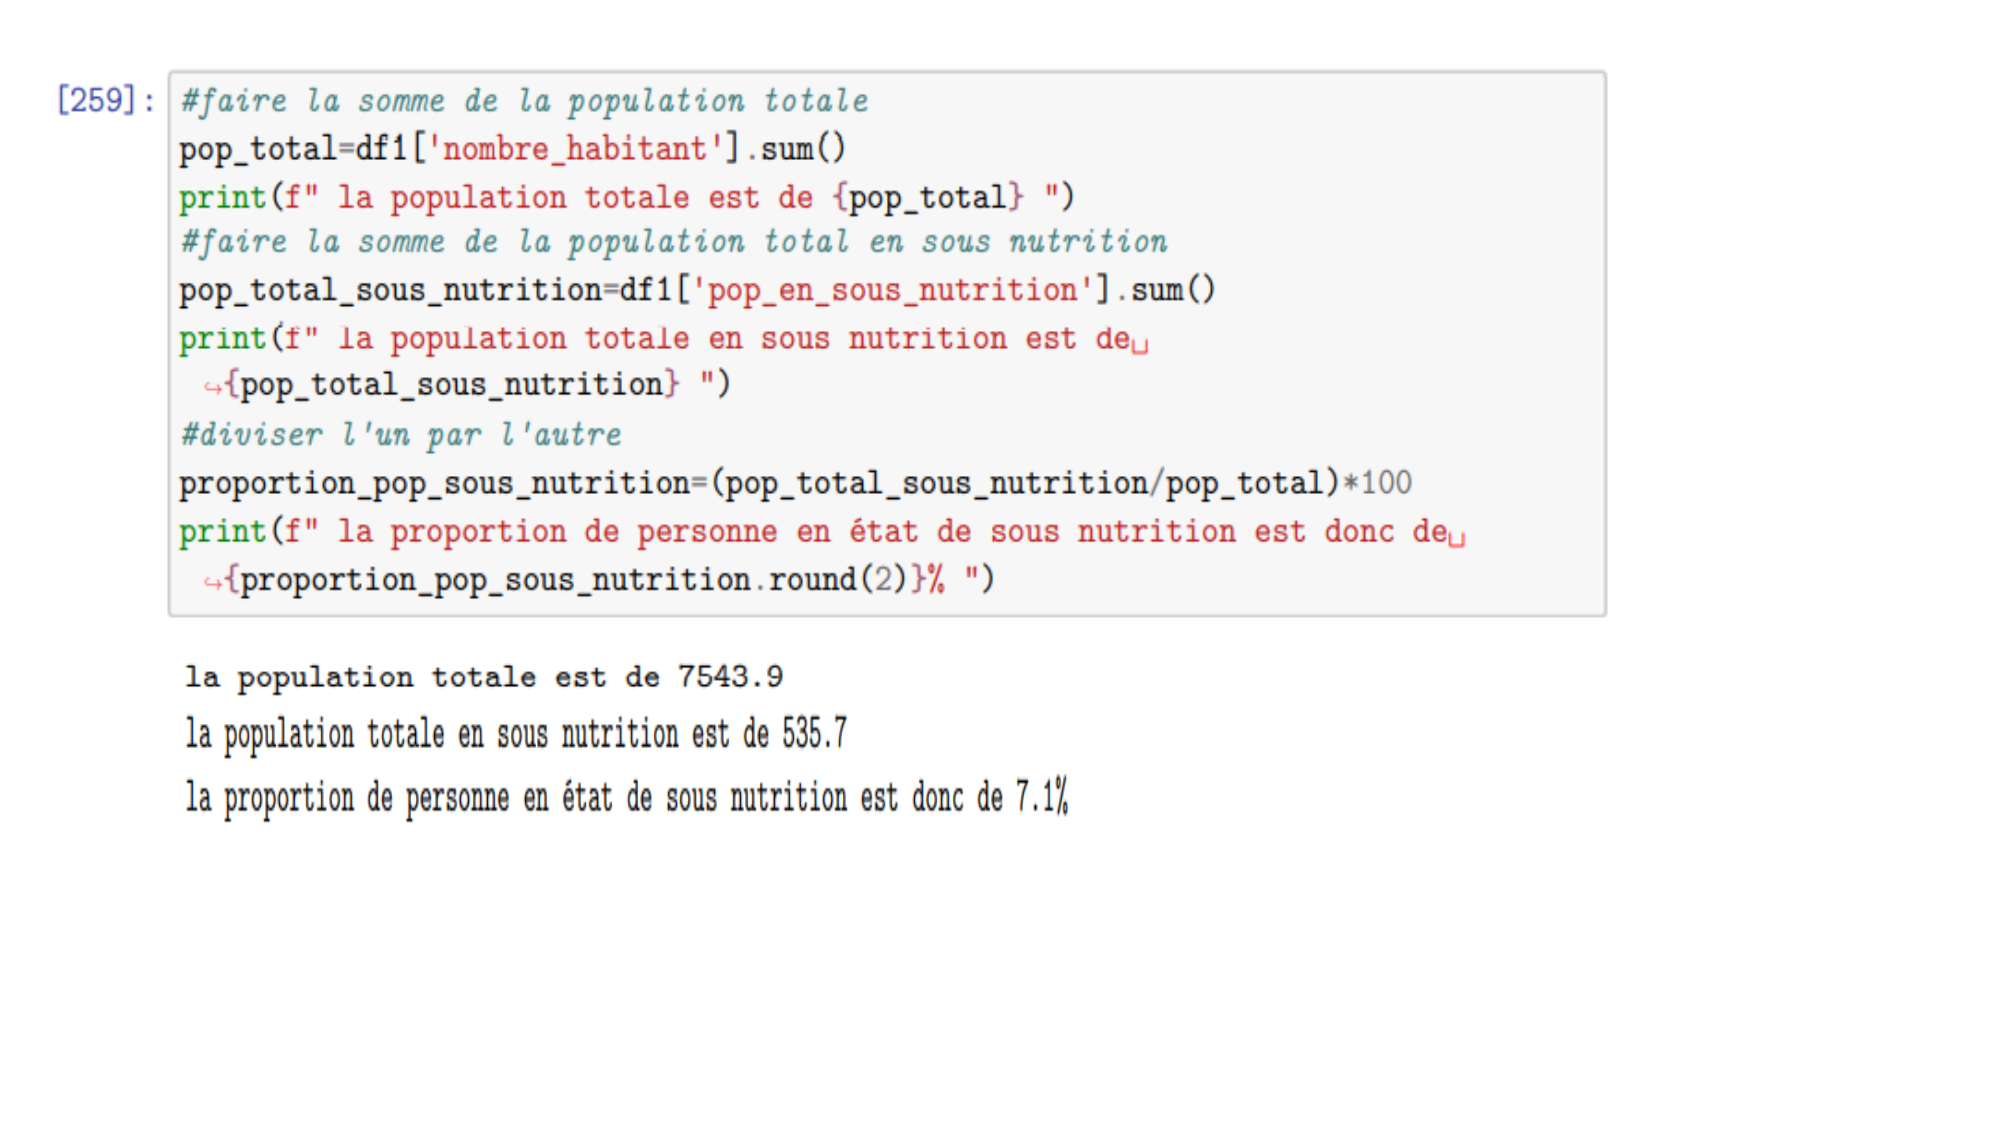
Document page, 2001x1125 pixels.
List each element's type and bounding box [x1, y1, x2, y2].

picture [11, 34, 1641, 839]
